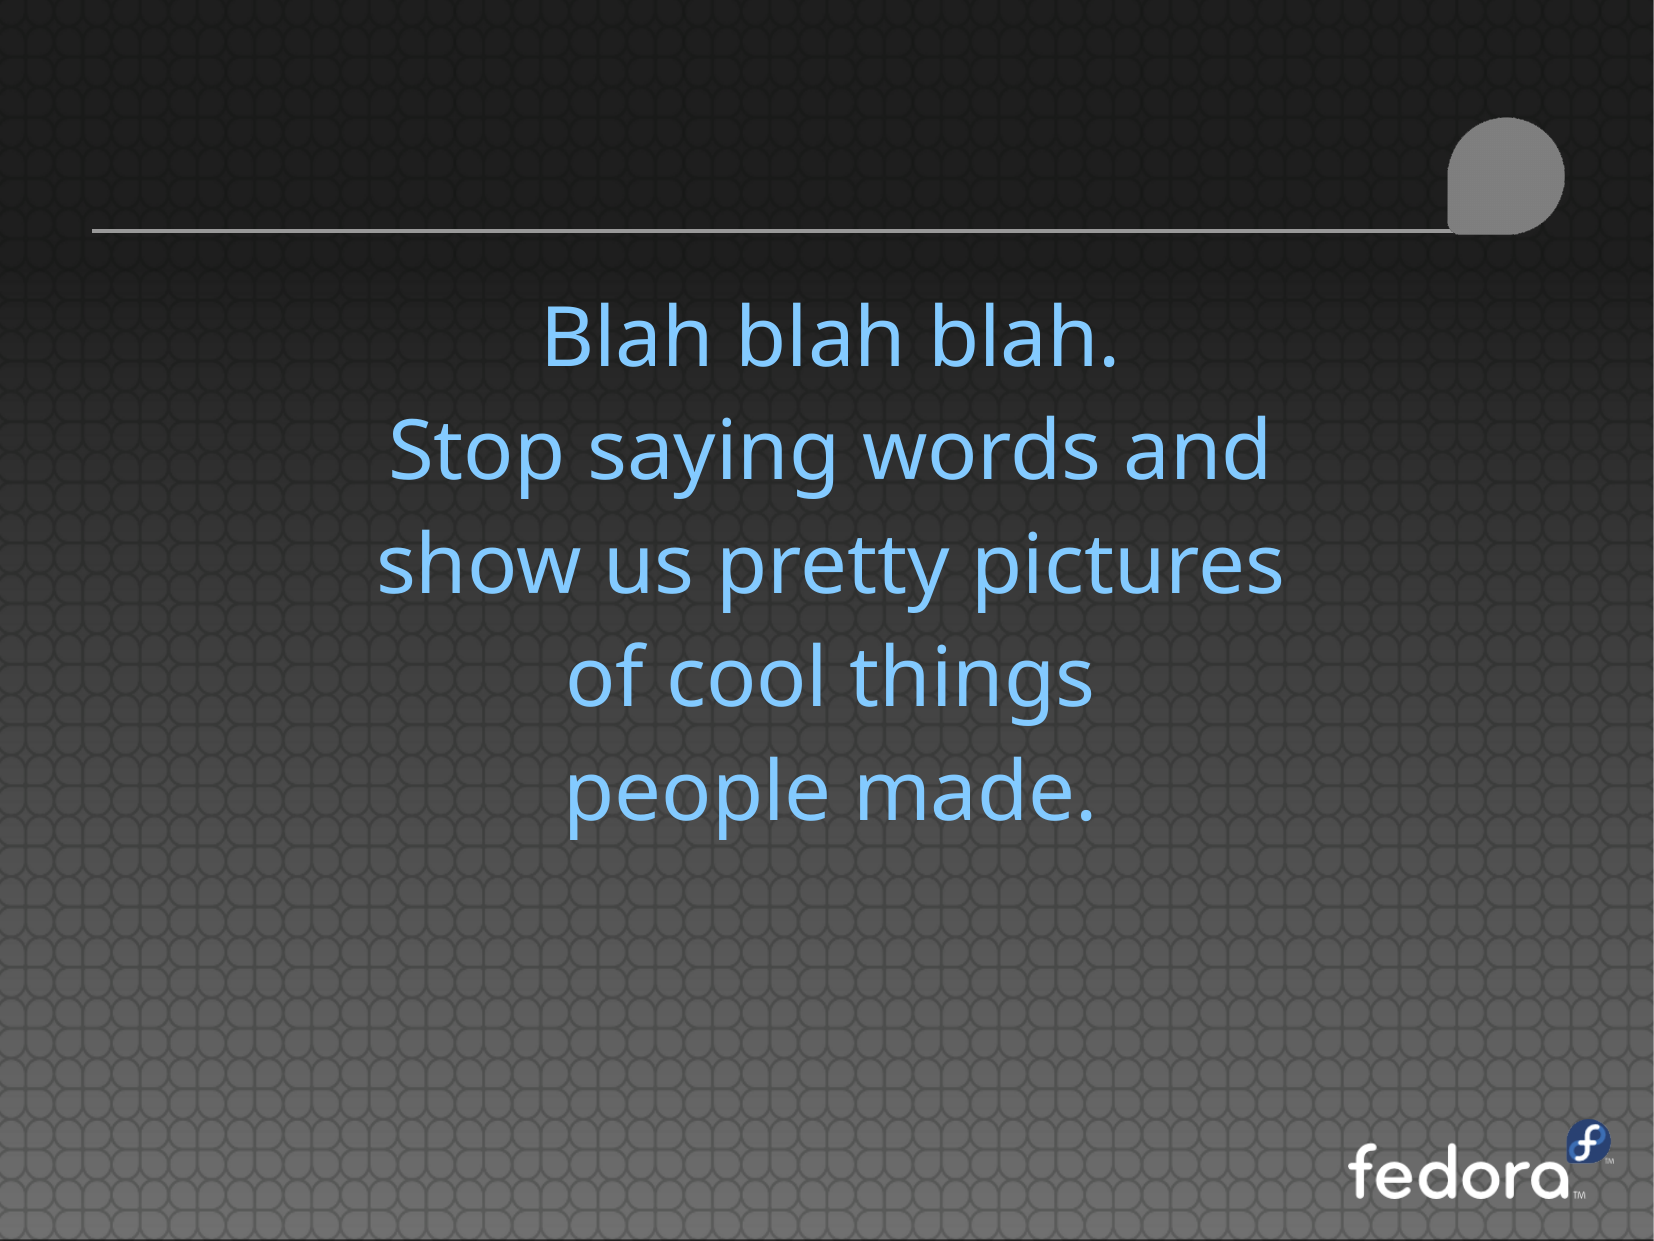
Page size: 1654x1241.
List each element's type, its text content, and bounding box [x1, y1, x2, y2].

picture [0, 0, 1654, 1241]
subtitle Blah blah blah. Stop saying words and show us pretty pictures of cool things people made. [86, 112, 1576, 1010]
